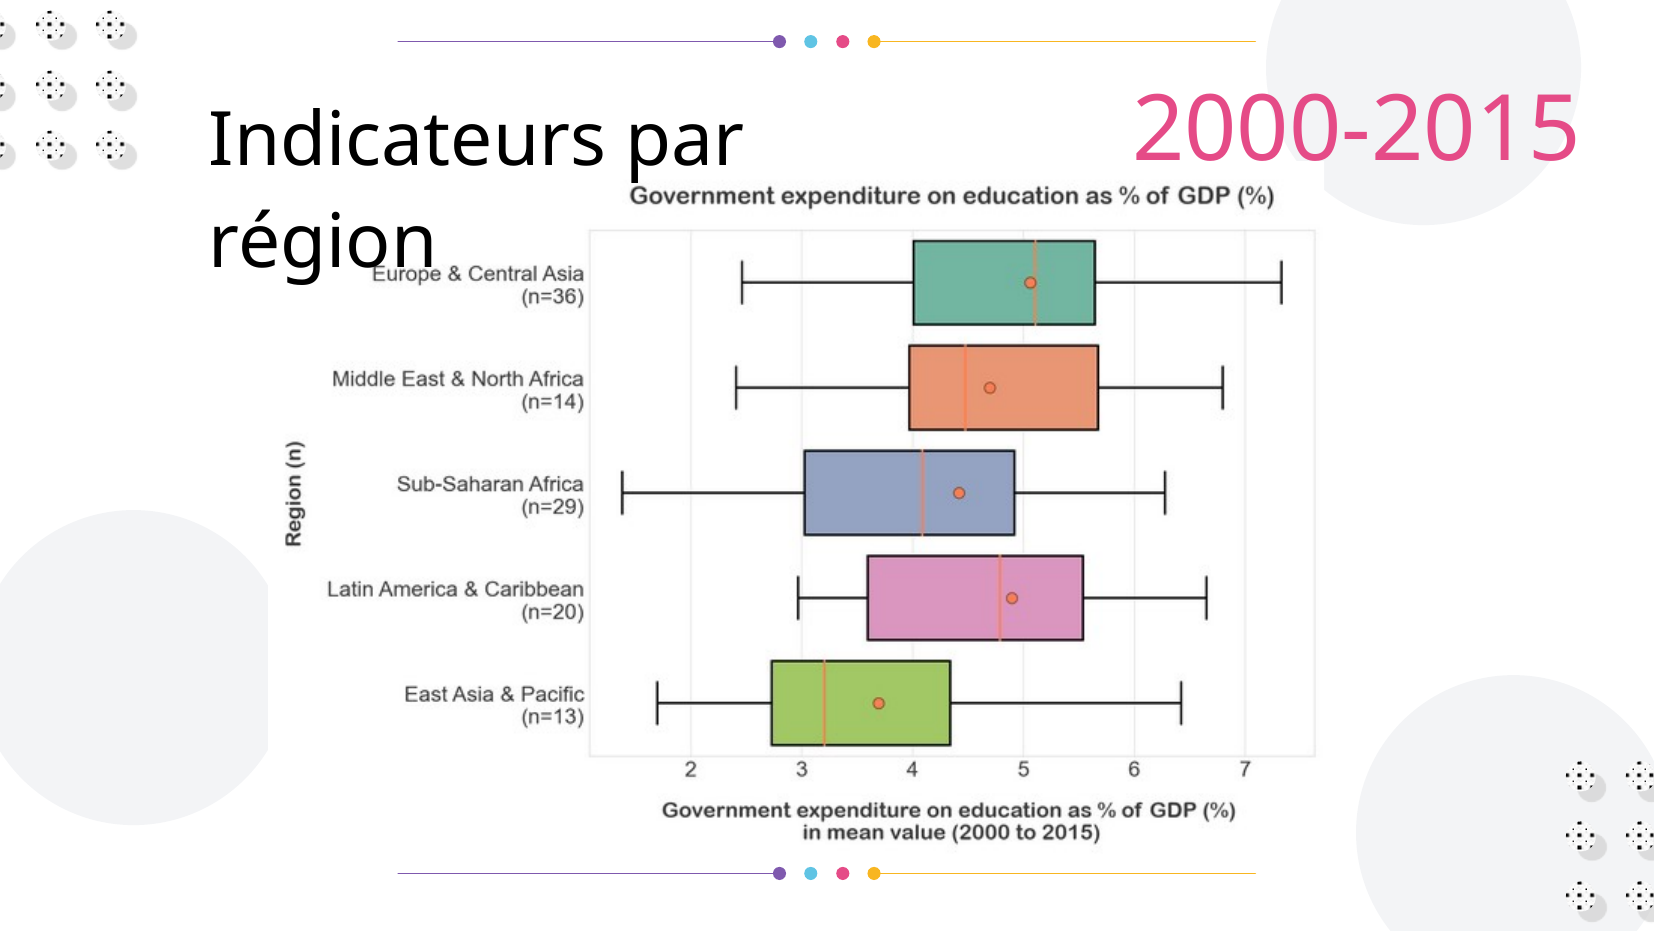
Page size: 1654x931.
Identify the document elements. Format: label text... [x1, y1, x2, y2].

text_box 2000-2015 [1117, 55, 1616, 162]
text_box [836, 866, 850, 881]
picture [0, 13, 6, 38]
picture [35, 130, 67, 161]
picture [1625, 821, 1654, 852]
picture [1625, 881, 1654, 912]
text_box [772, 35, 787, 49]
picture [1565, 761, 1596, 792]
picture [1565, 821, 1596, 852]
text_box [867, 866, 881, 881]
picture [95, 130, 127, 161]
picture [0, 73, 6, 98]
text_box [772, 866, 787, 881]
picture [1625, 761, 1654, 792]
text_box [867, 35, 881, 49]
picture [0, 133, 7, 158]
text_box [804, 866, 818, 881]
picture [268, 161, 1325, 870]
text_box [804, 35, 818, 49]
picture [35, 70, 66, 101]
picture [95, 70, 126, 101]
picture [95, 10, 126, 41]
text_box Indicateurs par région [194, 78, 872, 168]
picture [1565, 881, 1596, 912]
picture [35, 10, 66, 41]
text_box [836, 35, 850, 49]
